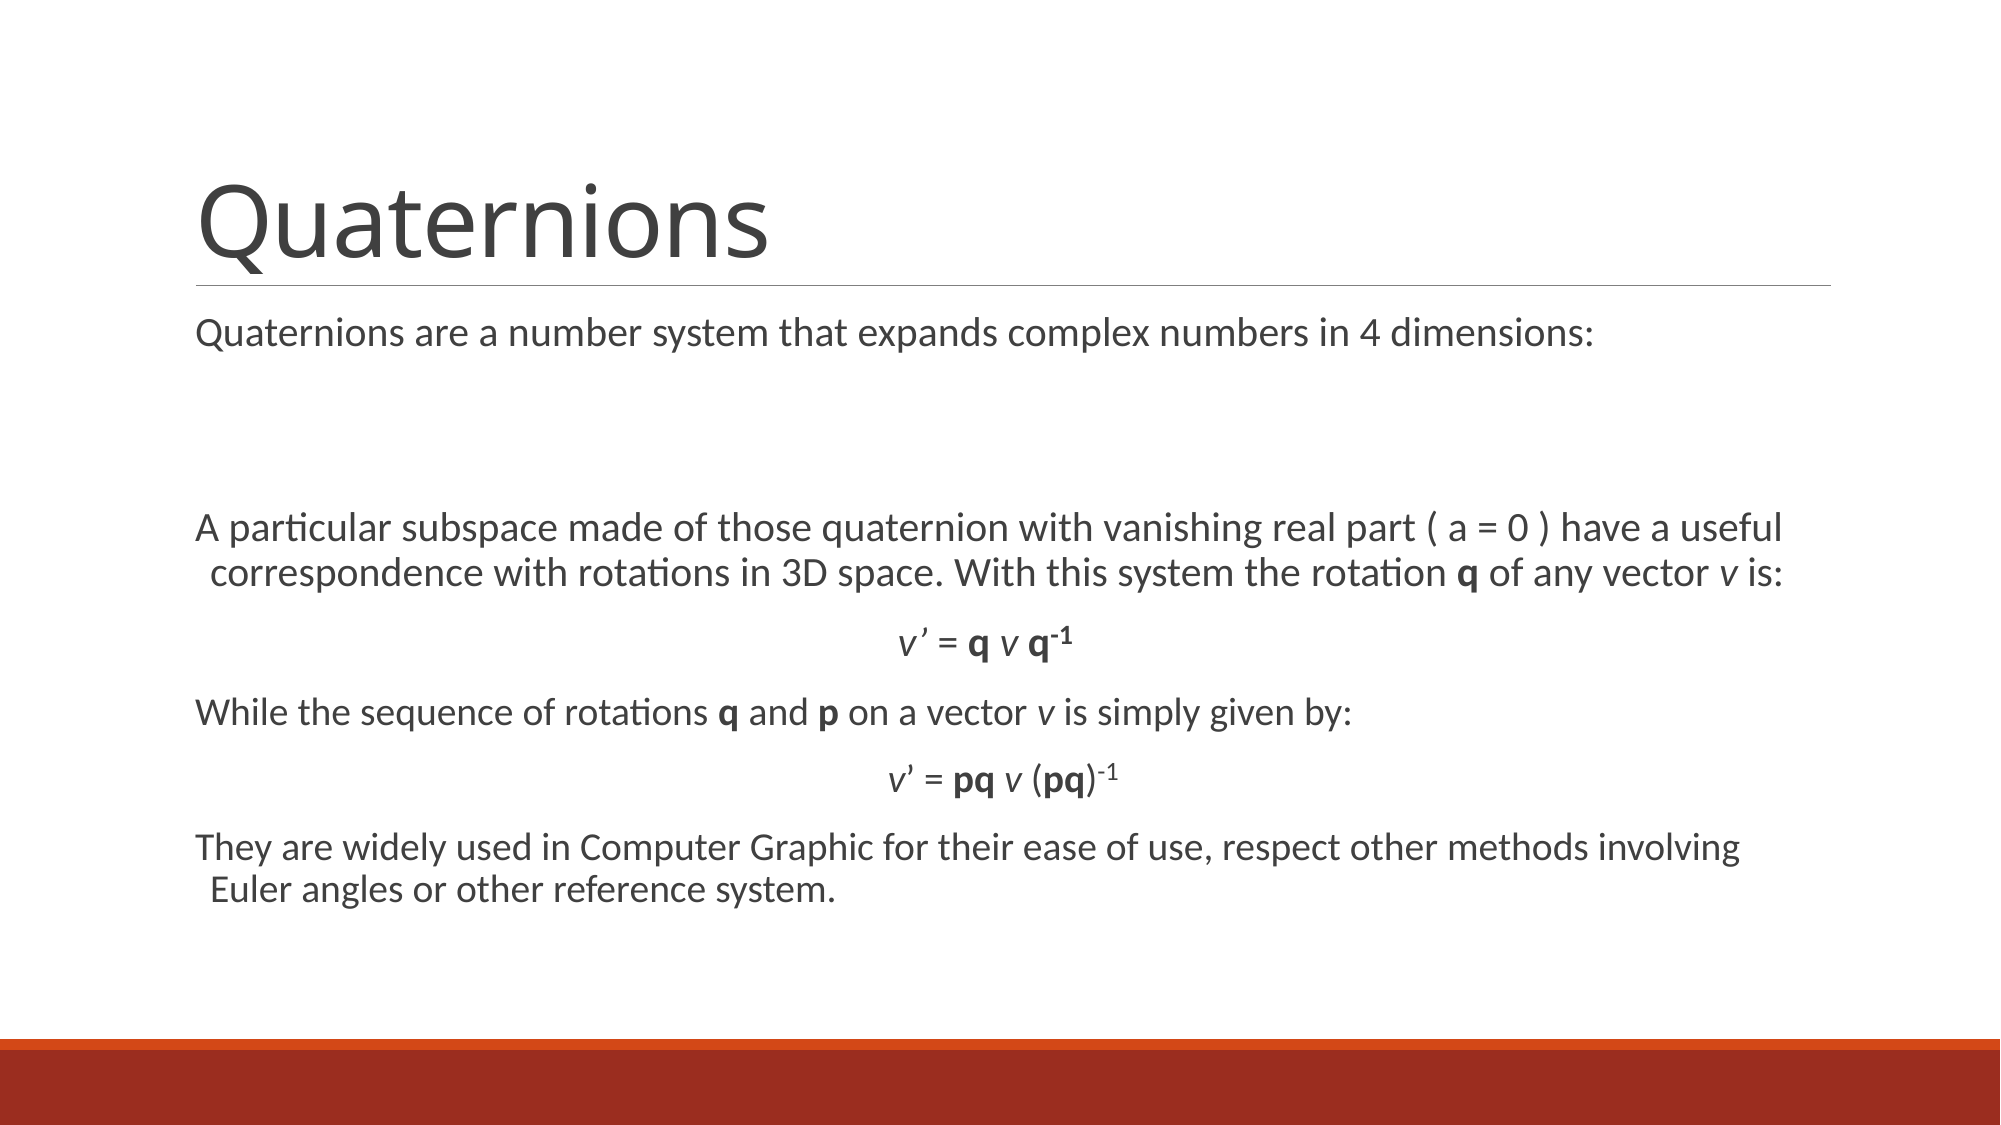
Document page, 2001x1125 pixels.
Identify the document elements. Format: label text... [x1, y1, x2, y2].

list Quaternions are a number system that expands complex numbers in 4 dimensions: A particular subspace made of those quaternion with vanishing real part ( a = 0 ) have a useful correspondence with rotations in 3D space. With this system the rotation q of any vector v is: v’ = q v q-1 While the sequence of rotations q and p on a vector v is simply given by: v’ = pq v (pq)-1 They are widely used in Computer Graphic for their ease of use, respect other methods involving Euler angles or other reference system. [180, 302, 1831, 963]
title Quaternions [180, 47, 1831, 286]
